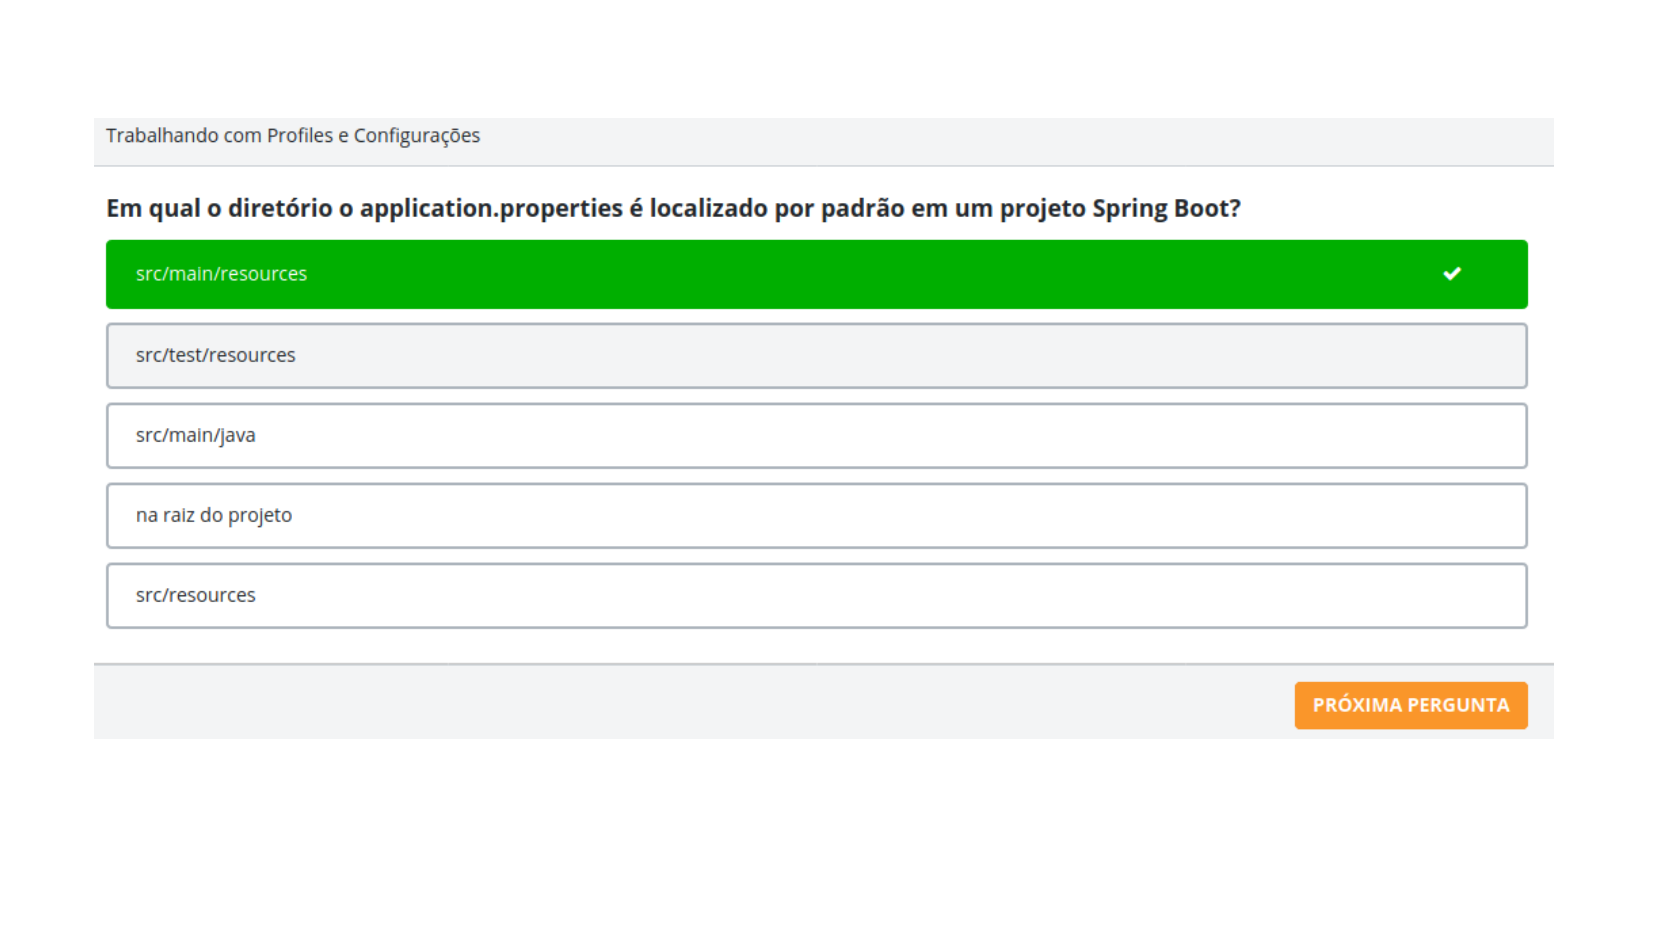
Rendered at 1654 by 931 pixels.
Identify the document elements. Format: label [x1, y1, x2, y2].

picture [94, 118, 1554, 739]
